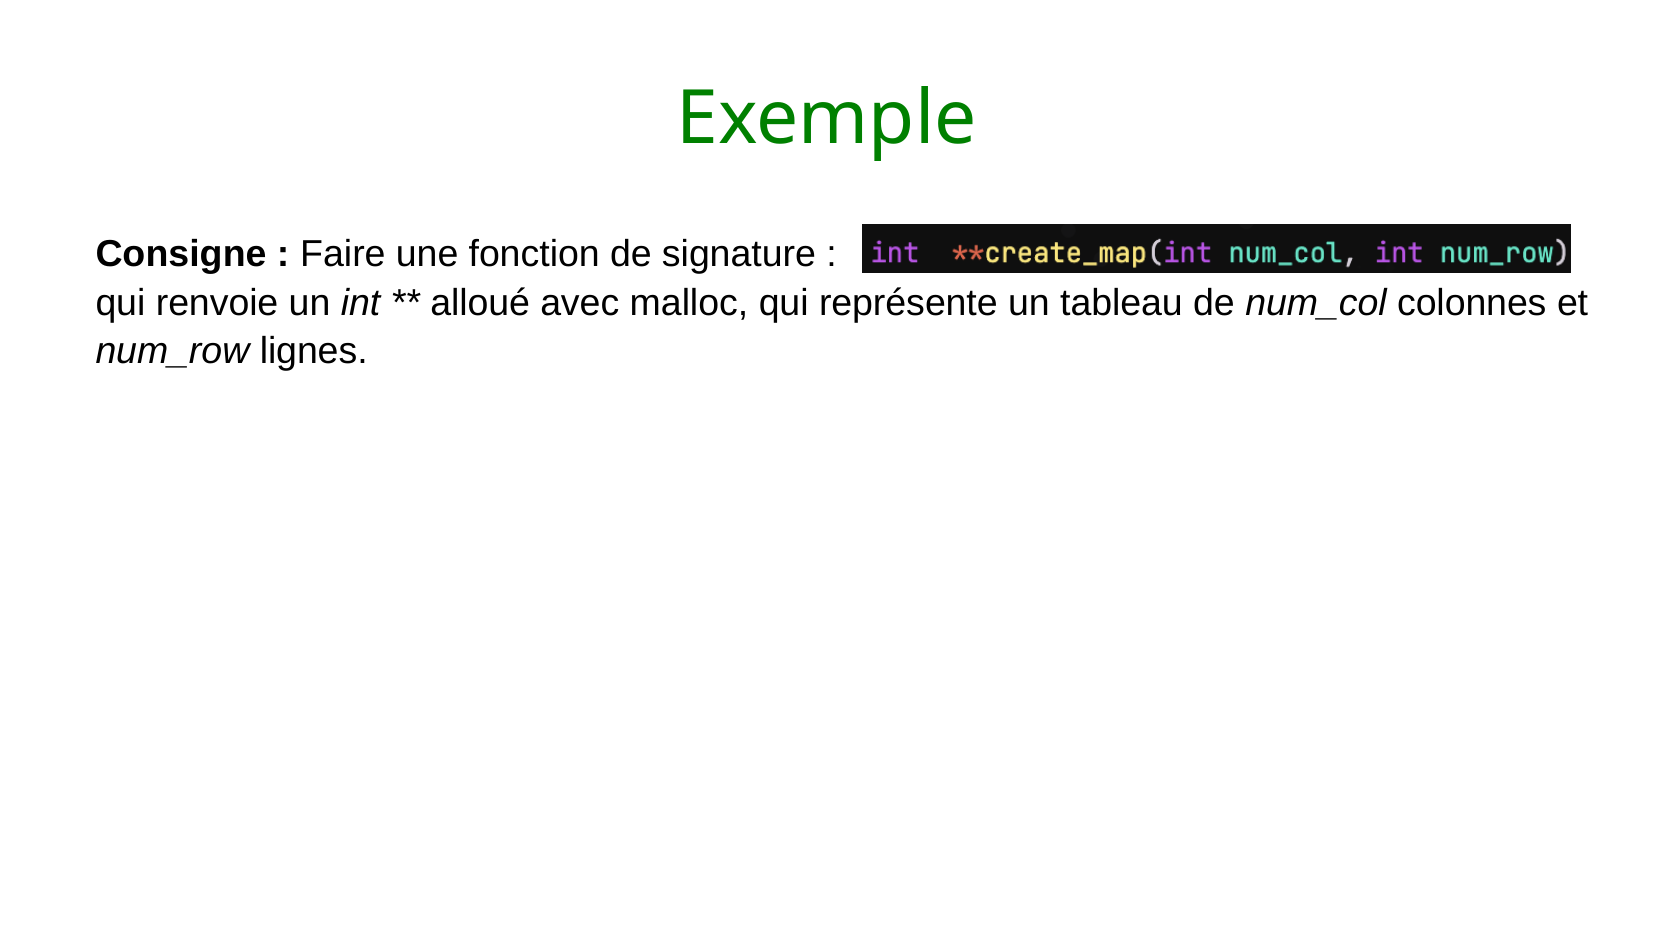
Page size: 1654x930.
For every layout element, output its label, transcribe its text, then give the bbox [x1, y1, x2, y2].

text_box Consigne : Faire une fonction de signature : qui renvoie un int ** alloué avec malloc, qui représente un tableau de num_col colonnes et num_row lignes. [80, 219, 1618, 379]
title Exemple [82, 37, 1571, 193]
picture [862, 224, 1571, 273]
